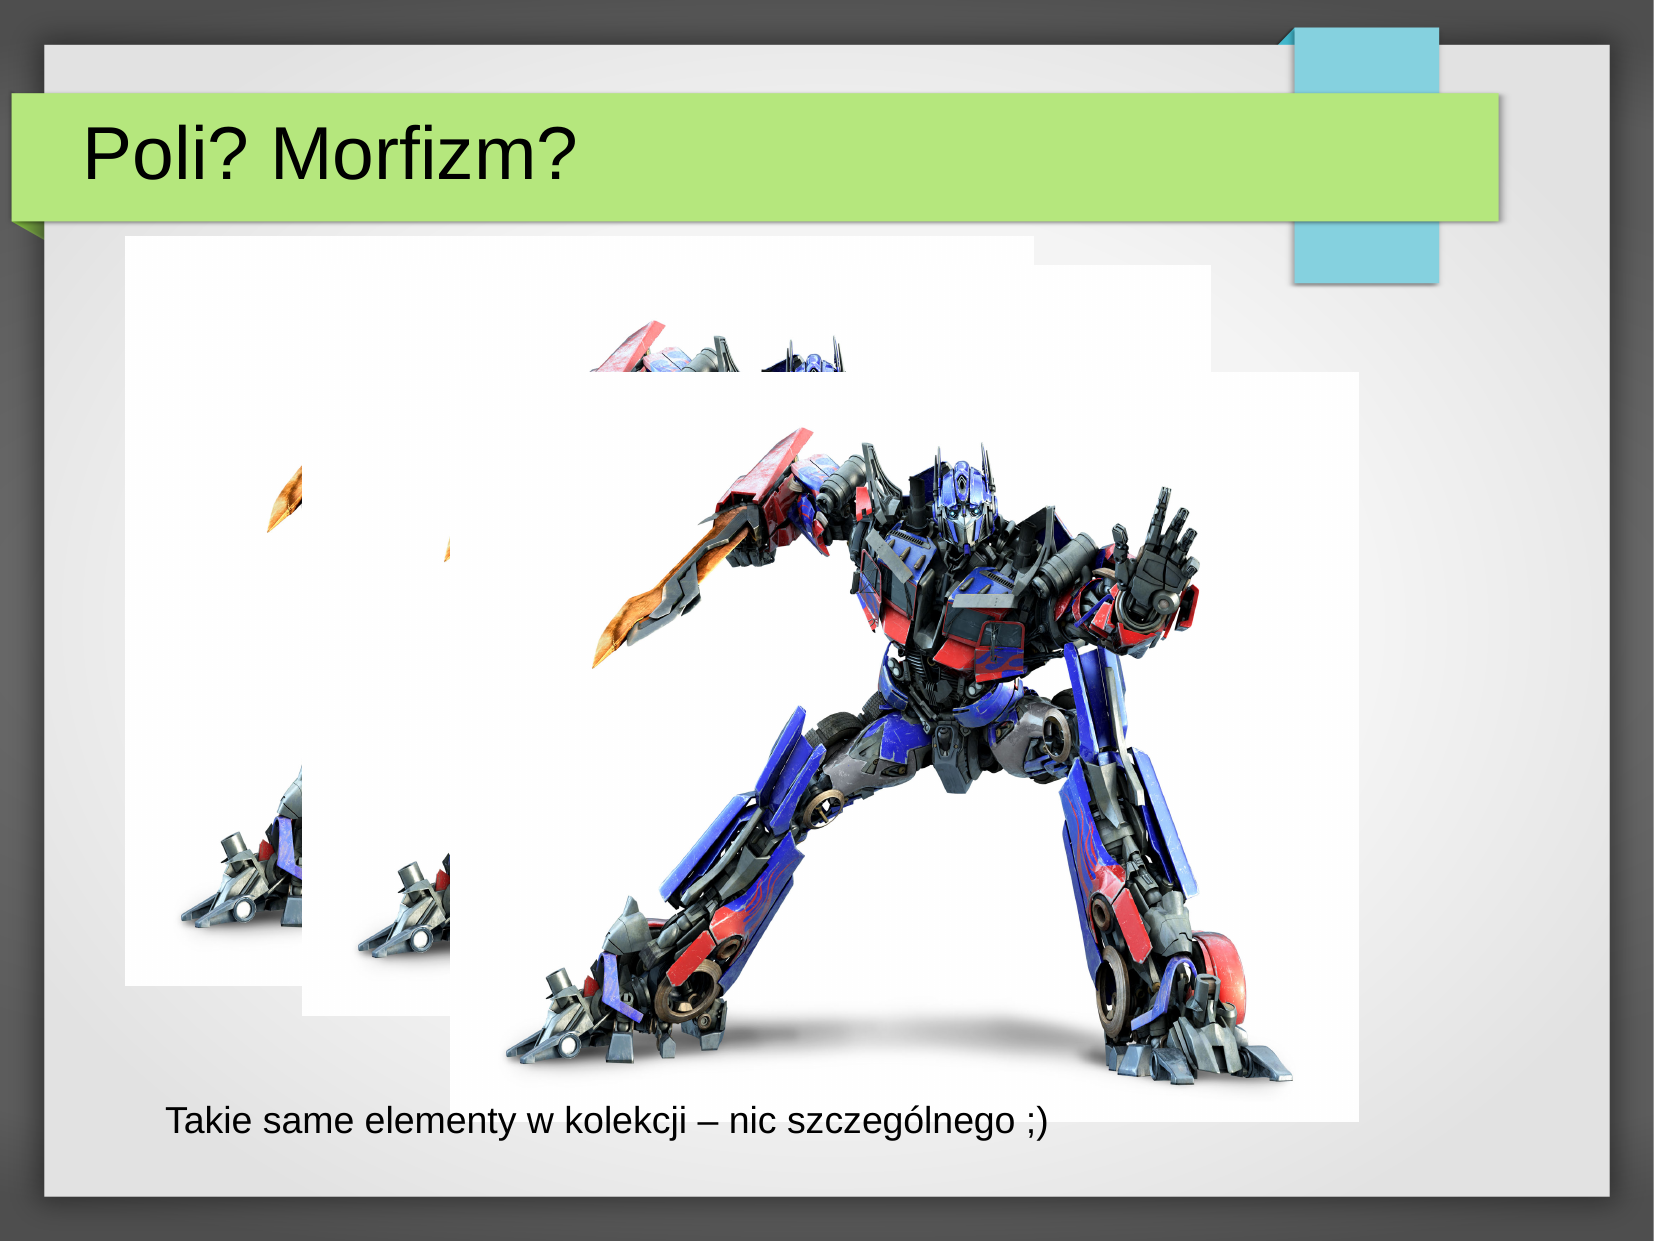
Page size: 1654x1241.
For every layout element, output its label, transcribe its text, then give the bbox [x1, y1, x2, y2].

text_box Takie same elementy w kolekcji – nic szczególnego ;) [150, 1092, 1063, 1150]
picture [0, 0, 1654, 1241]
title Poli? Morfizm? [82, 94, 1264, 213]
